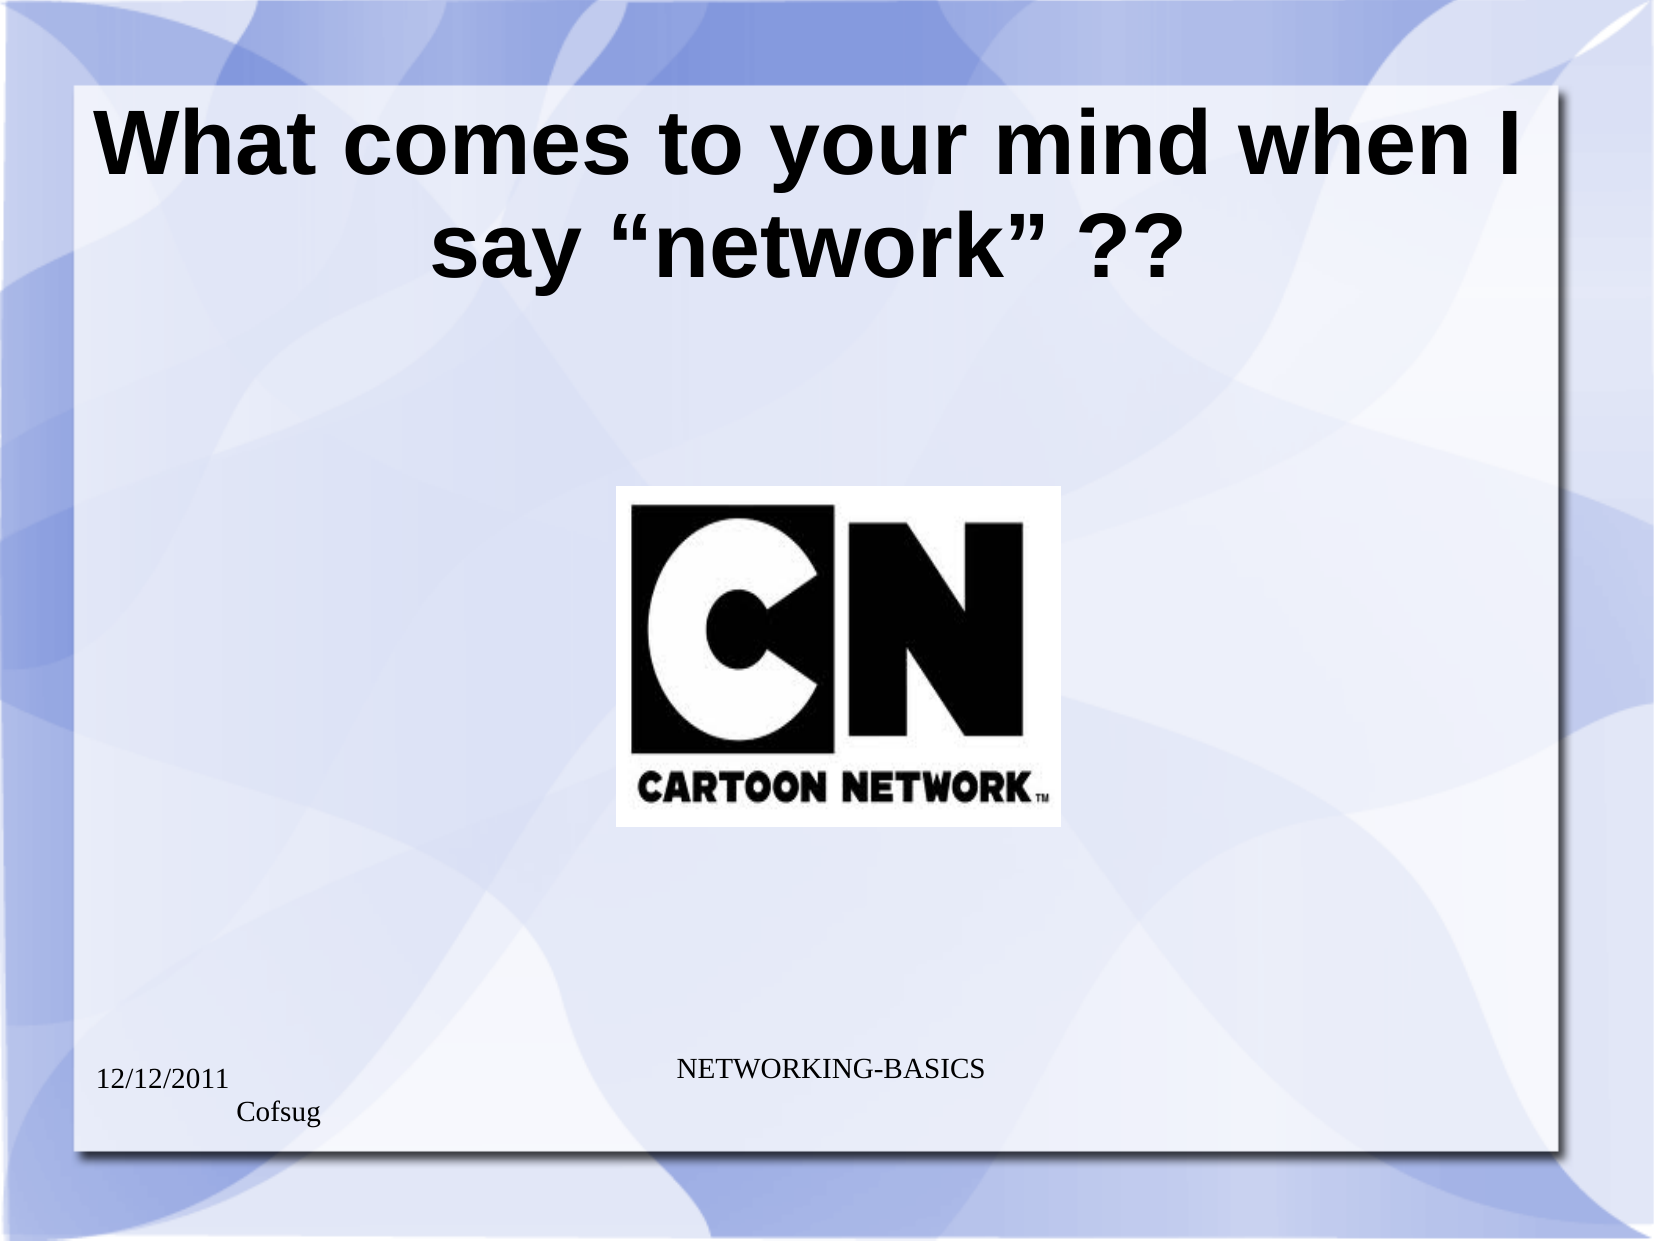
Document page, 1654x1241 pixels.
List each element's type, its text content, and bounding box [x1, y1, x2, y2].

picture [0, 0, 1654, 1241]
title What comes to your mind when I say “network” ?? [82, 90, 1536, 298]
